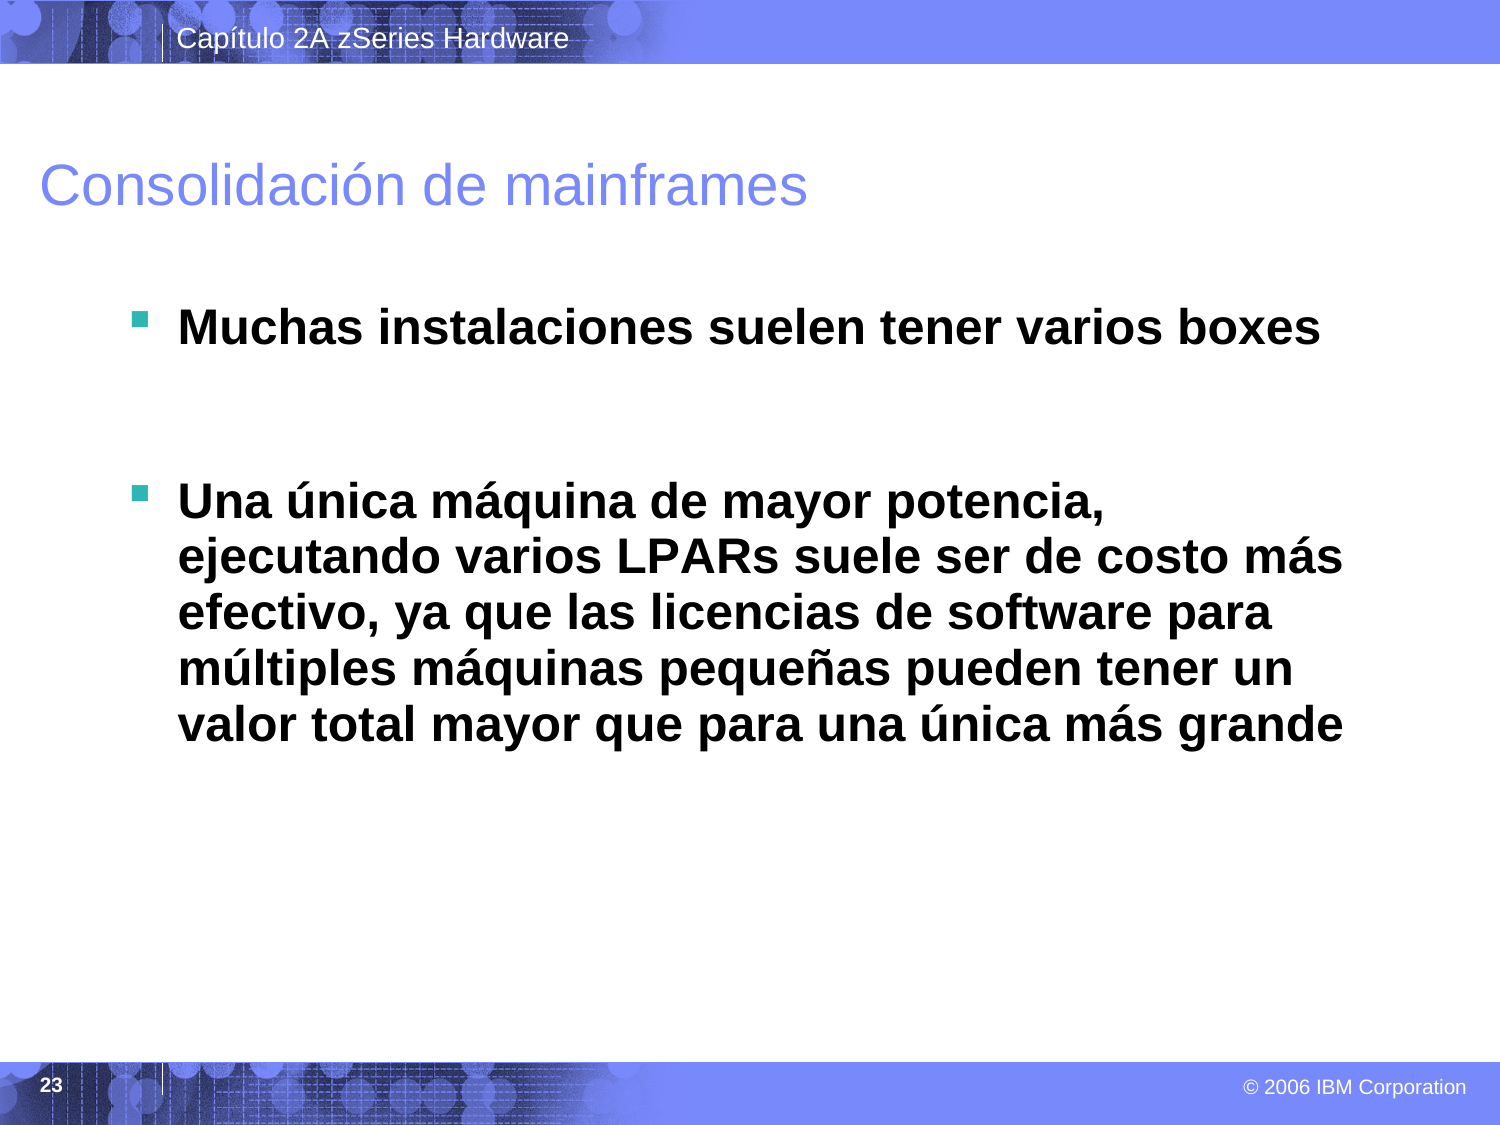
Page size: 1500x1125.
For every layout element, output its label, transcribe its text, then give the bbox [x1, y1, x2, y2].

picture [1, 1, 1500, 63]
list Muchas instalaciones suelen tener varios boxes Una única máquina de mayor potencia, ejecutando varios LPARs suele ser de costo más efectivo, ya que las licencias de software para múltiples máquinas pequeñas pueden tener un valor total mayor que para una única más grande [112, 291, 1388, 932]
title Consolidación de mainframes [25, 142, 1378, 225]
picture [0, 1063, 1500, 1125]
